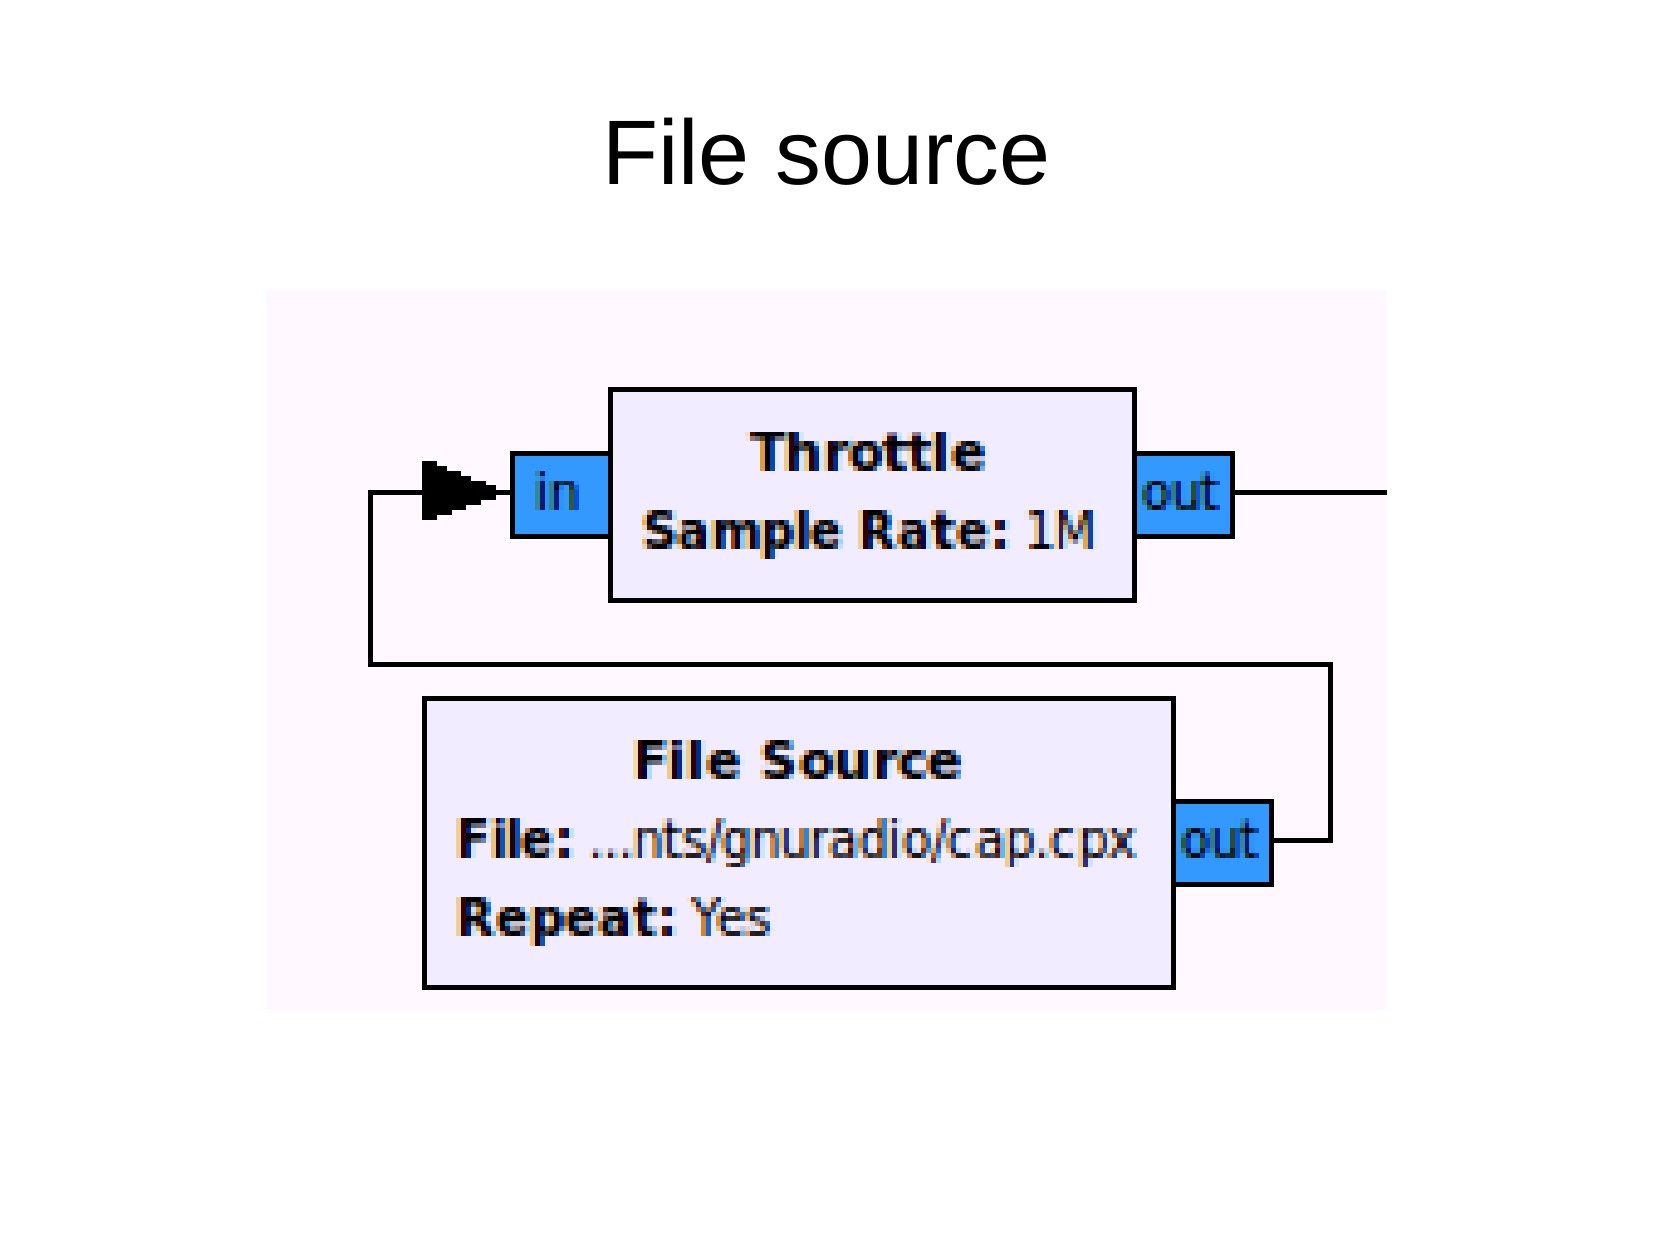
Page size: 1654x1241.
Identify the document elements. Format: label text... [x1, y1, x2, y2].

title File source [82, 49, 1571, 257]
picture [266, 290, 1387, 1010]
